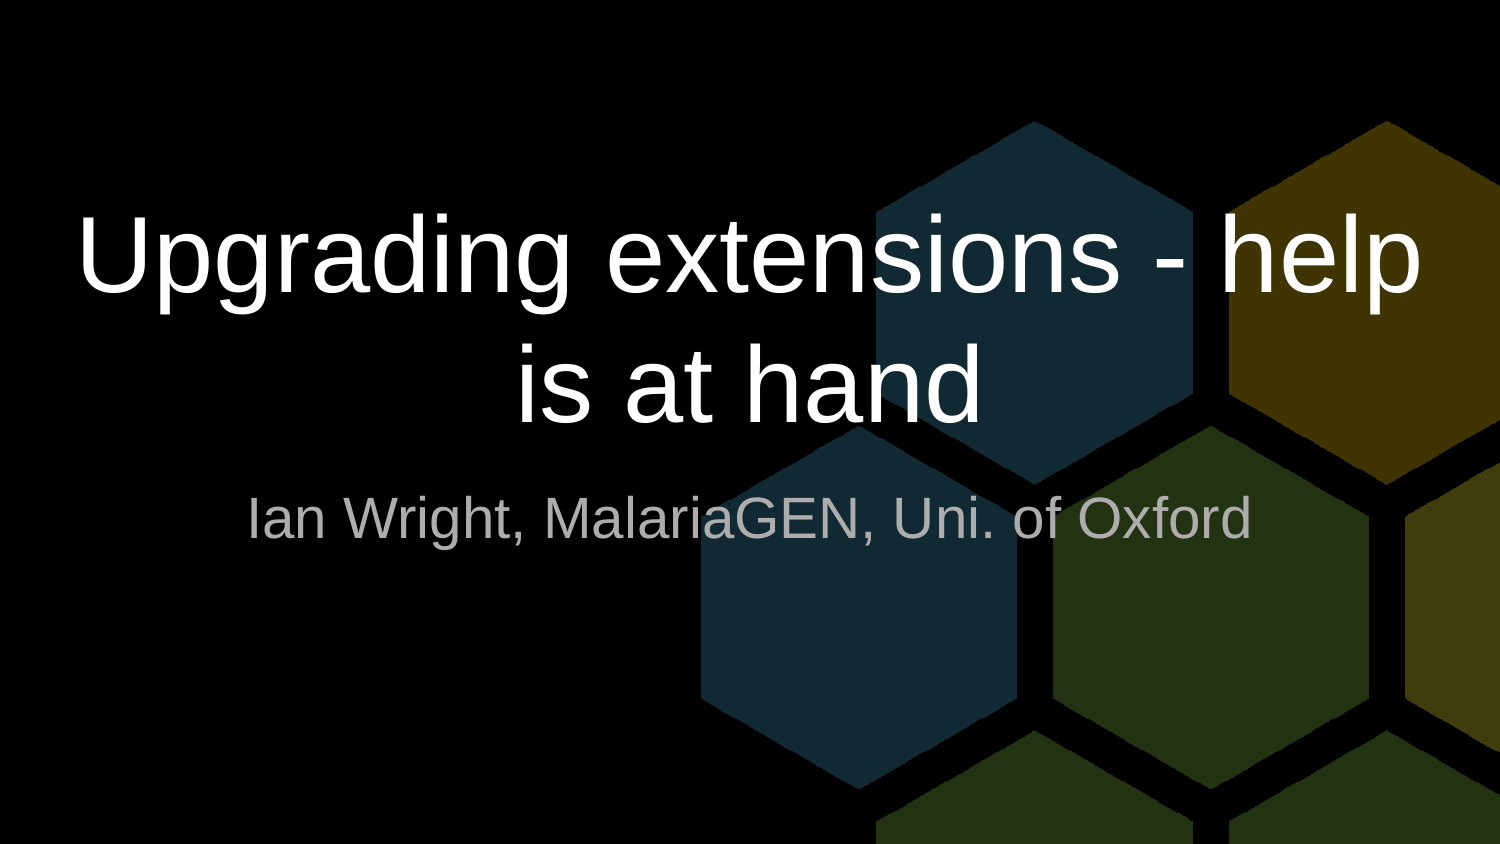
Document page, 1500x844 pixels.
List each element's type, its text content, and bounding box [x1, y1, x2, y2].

subtitle Ian Wright, MalariaGEN, Uni. of Oxford [51, 464, 1449, 682]
picture [0, 0, 1500, 844]
title Upgrading extensions - help is at hand [51, 122, 1449, 459]
